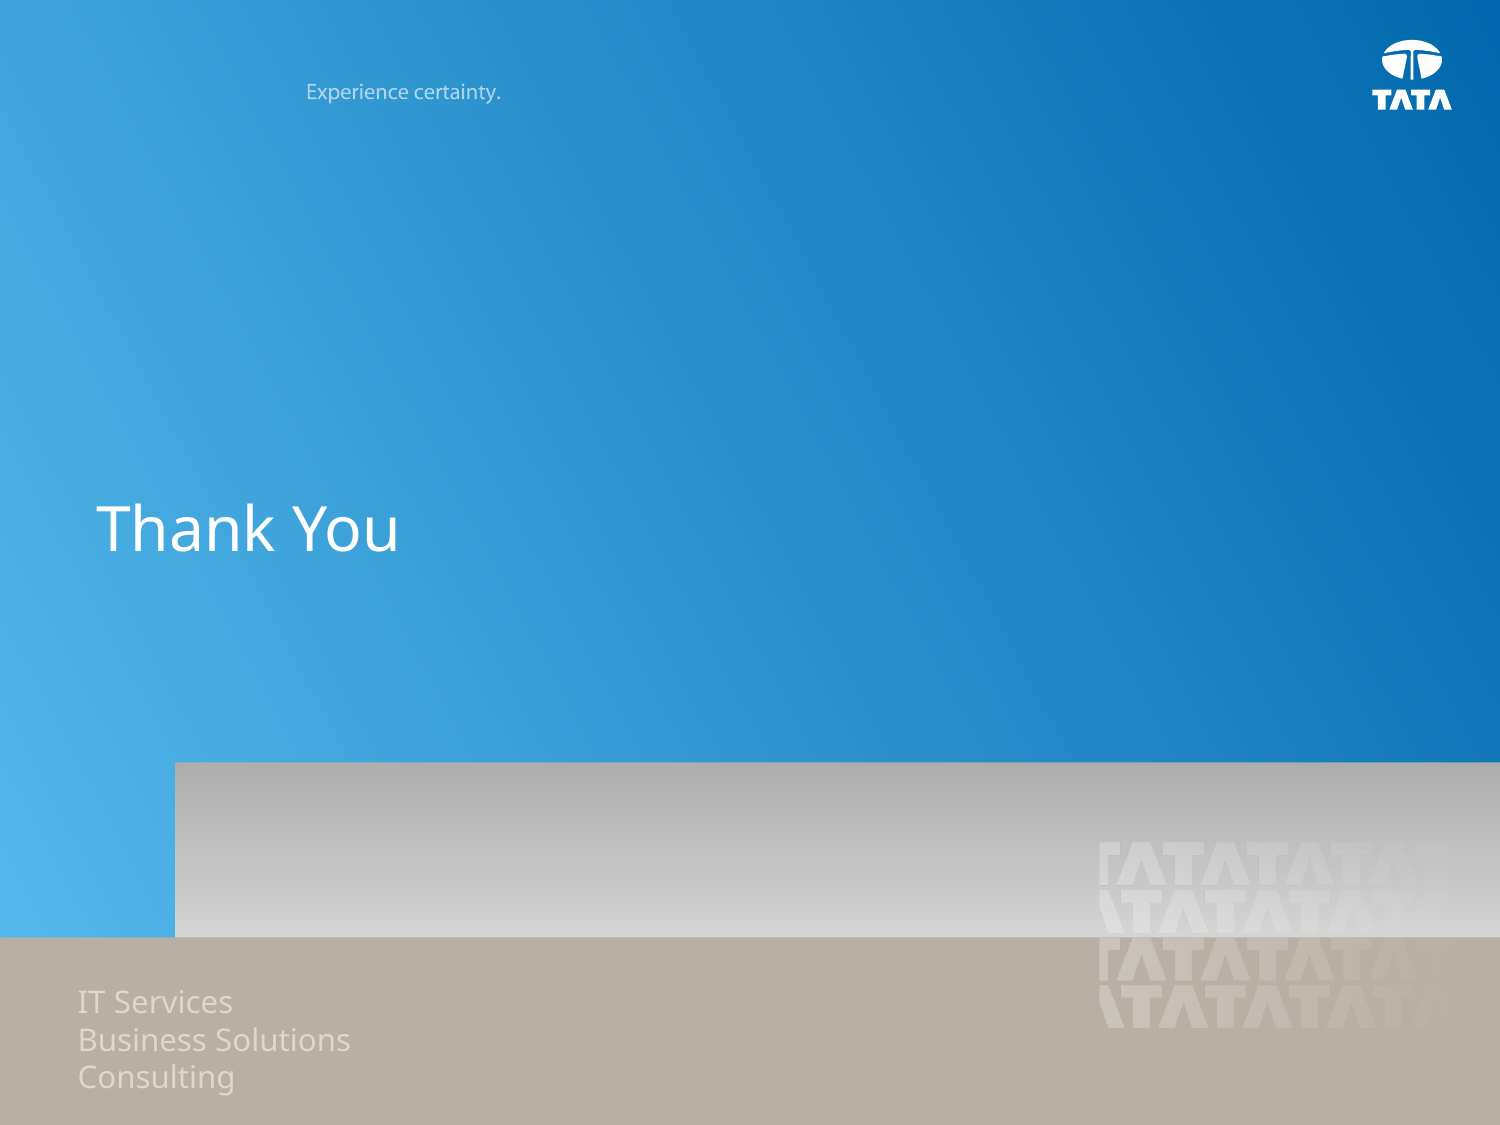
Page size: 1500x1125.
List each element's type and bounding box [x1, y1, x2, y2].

picture [1099, 842, 1500, 1028]
